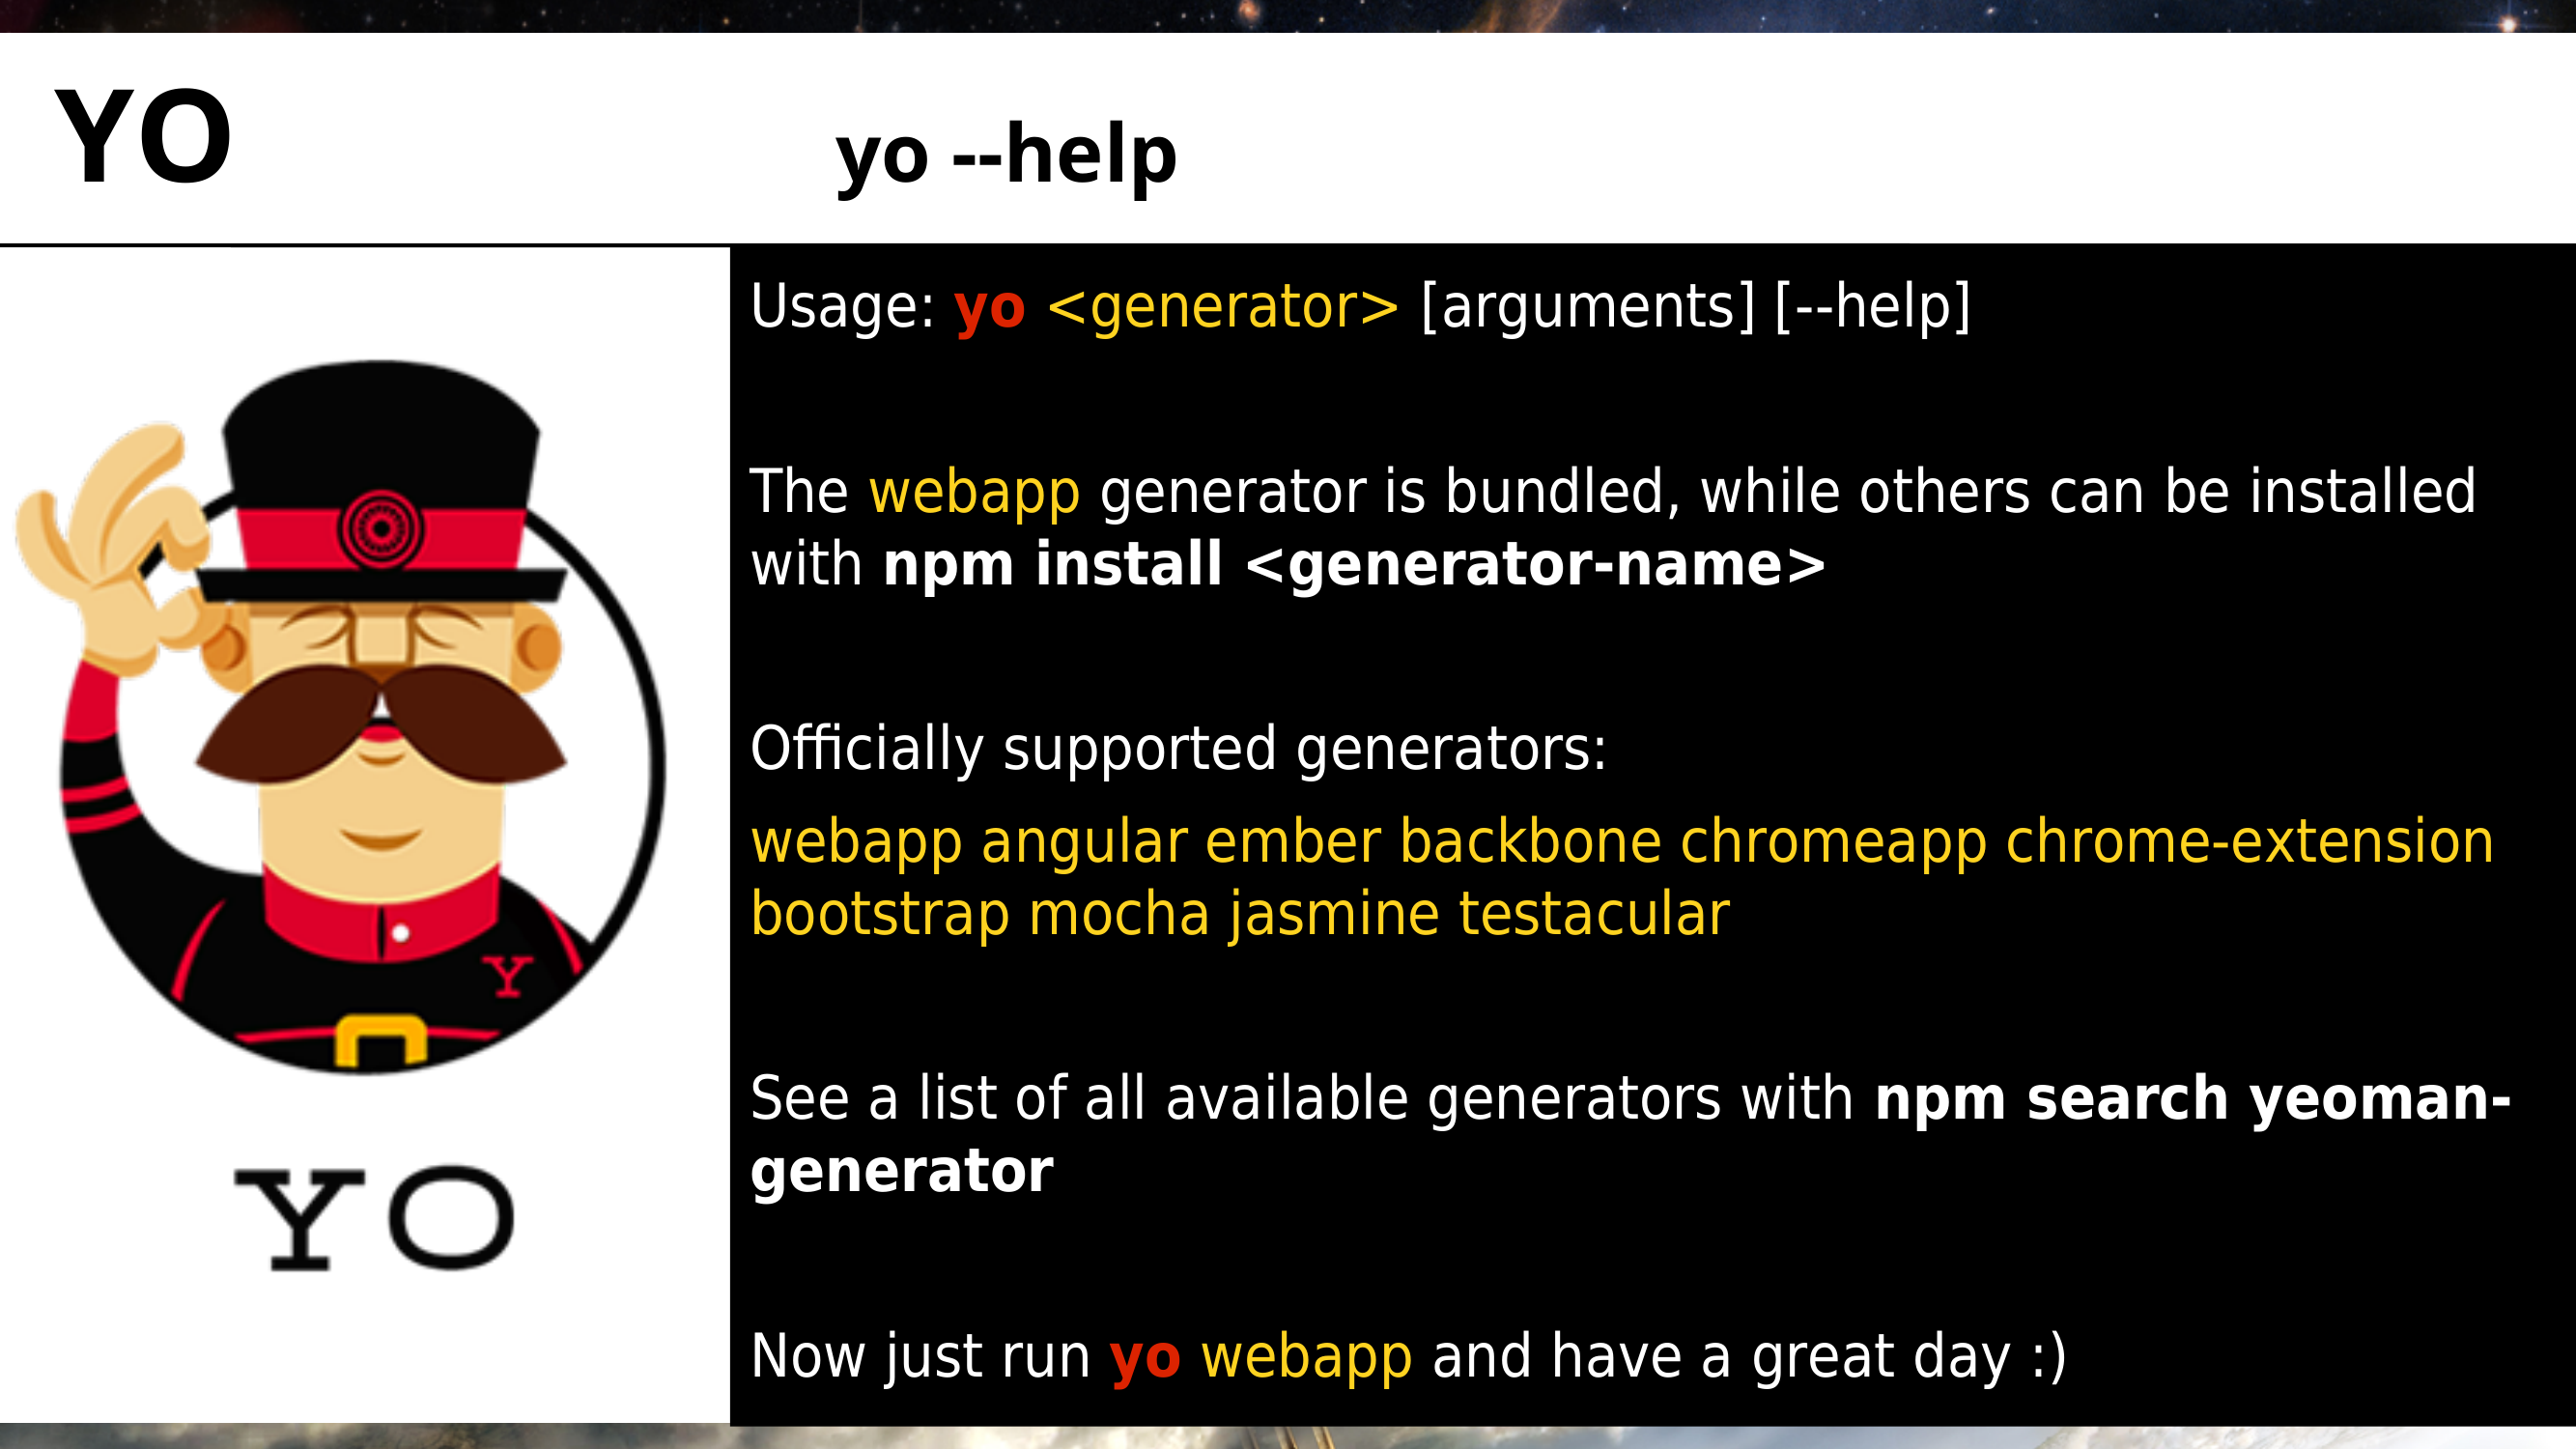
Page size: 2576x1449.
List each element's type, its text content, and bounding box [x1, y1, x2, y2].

picture [0, 0, 2576, 33]
picture [0, 304, 2576, 1449]
text_box Usage: yo <generator> [arguments] [--help] The webapp generator is bundled, while others can be installed with npm install <generator-name> Officially supported generators: webapp angular ember backbone chromeapp chrome-extension bootstrap mocha jasmine testacular See a list of all available generators with npm search yeoman-generator Now just run yo webapp and have a great day :) [729, 247, 2576, 1427]
text_box YO yo --help [45, 12, 2528, 250]
